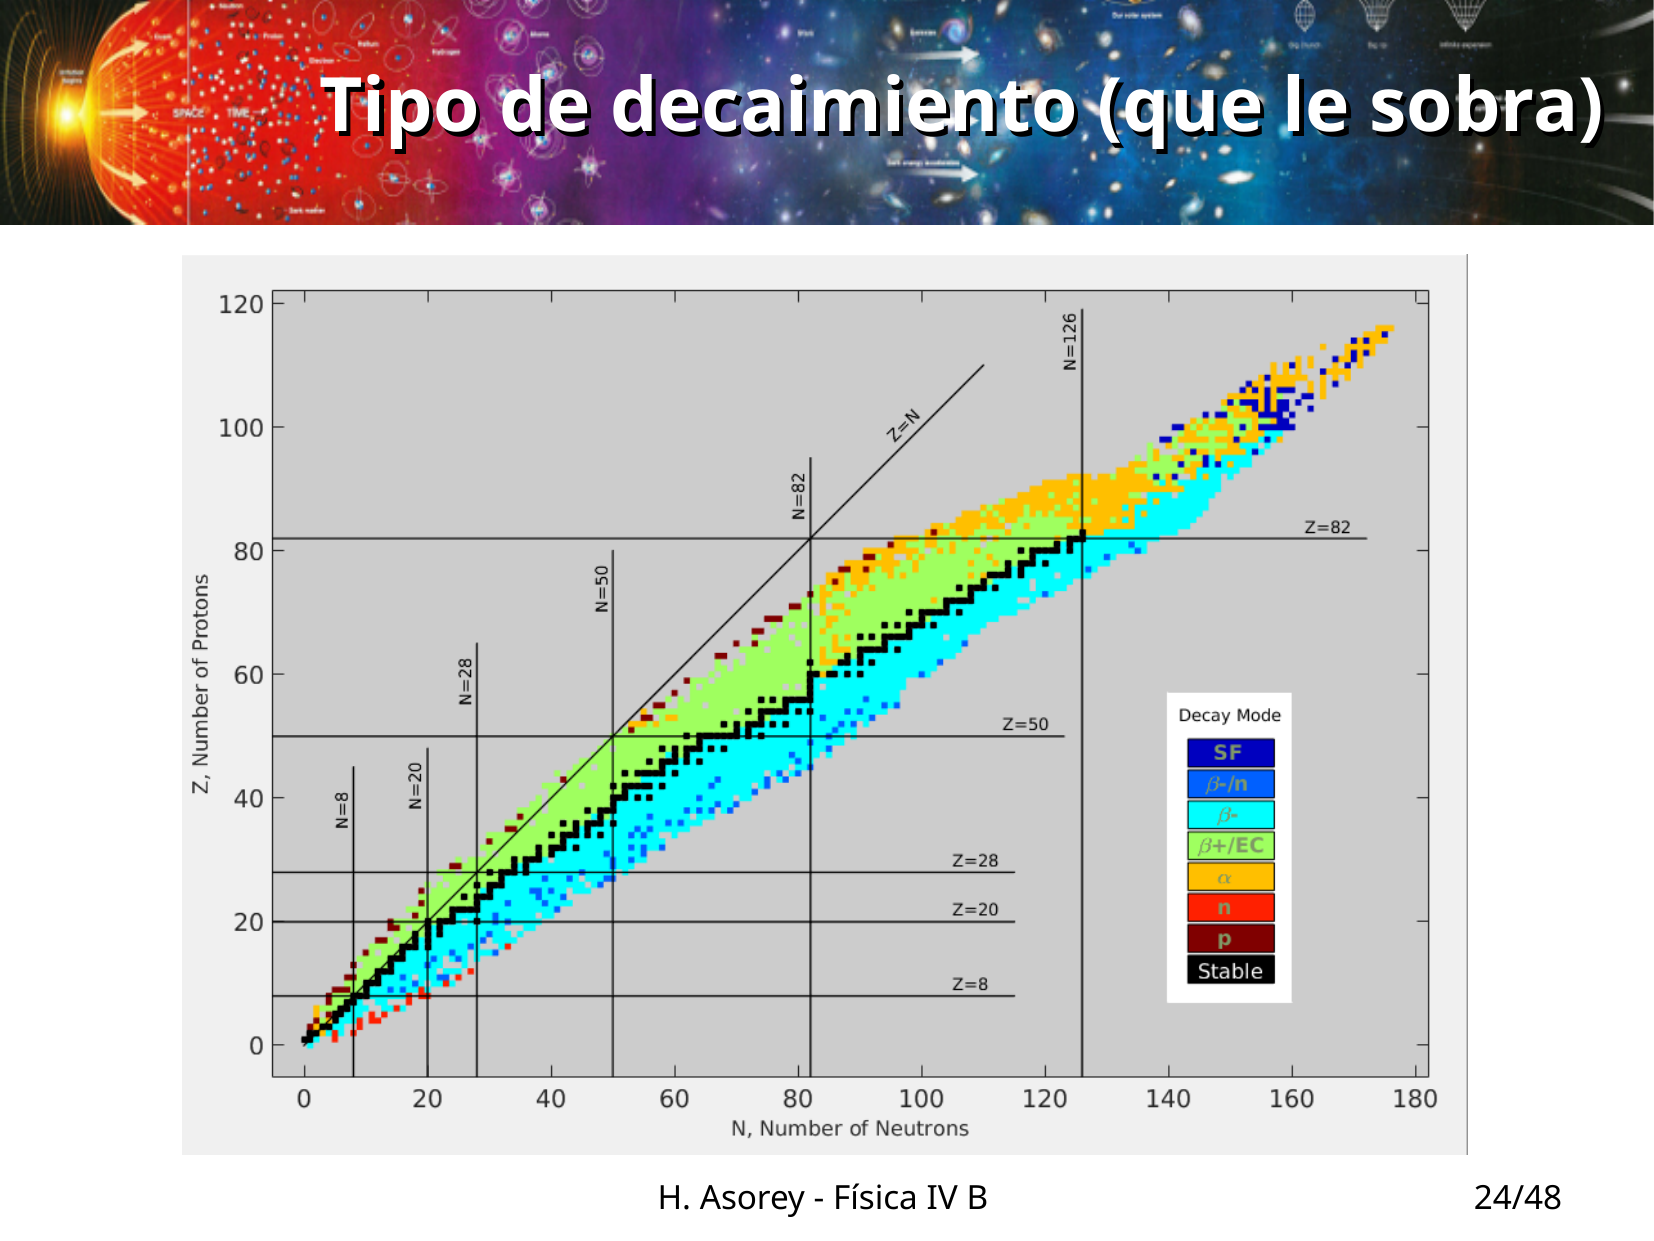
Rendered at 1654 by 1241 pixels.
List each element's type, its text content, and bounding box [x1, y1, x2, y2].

picture [182, 254, 1468, 1156]
title Tipo de decaimiento (que le sobra) [45, 15, 1606, 191]
picture [0, 0, 1654, 225]
